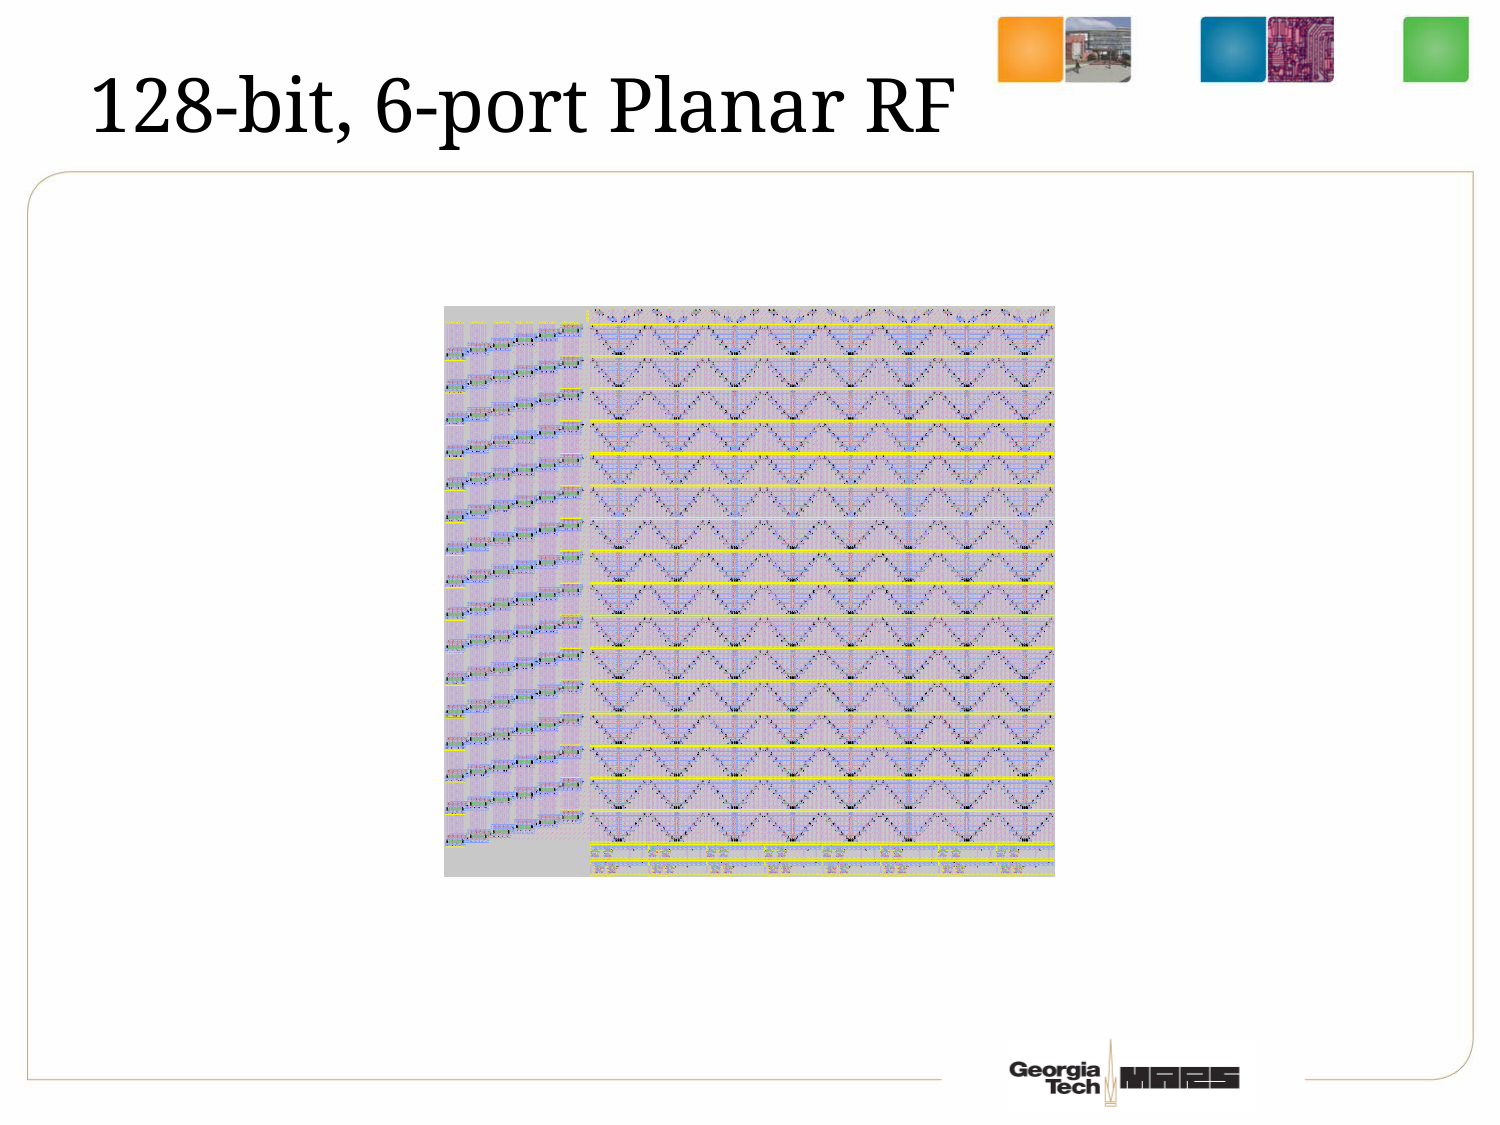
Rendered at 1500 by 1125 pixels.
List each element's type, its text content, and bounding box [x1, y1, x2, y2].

picture [0, 0, 1500, 1125]
title 128-bit, 6-port Planar RF [75, 0, 1013, 163]
